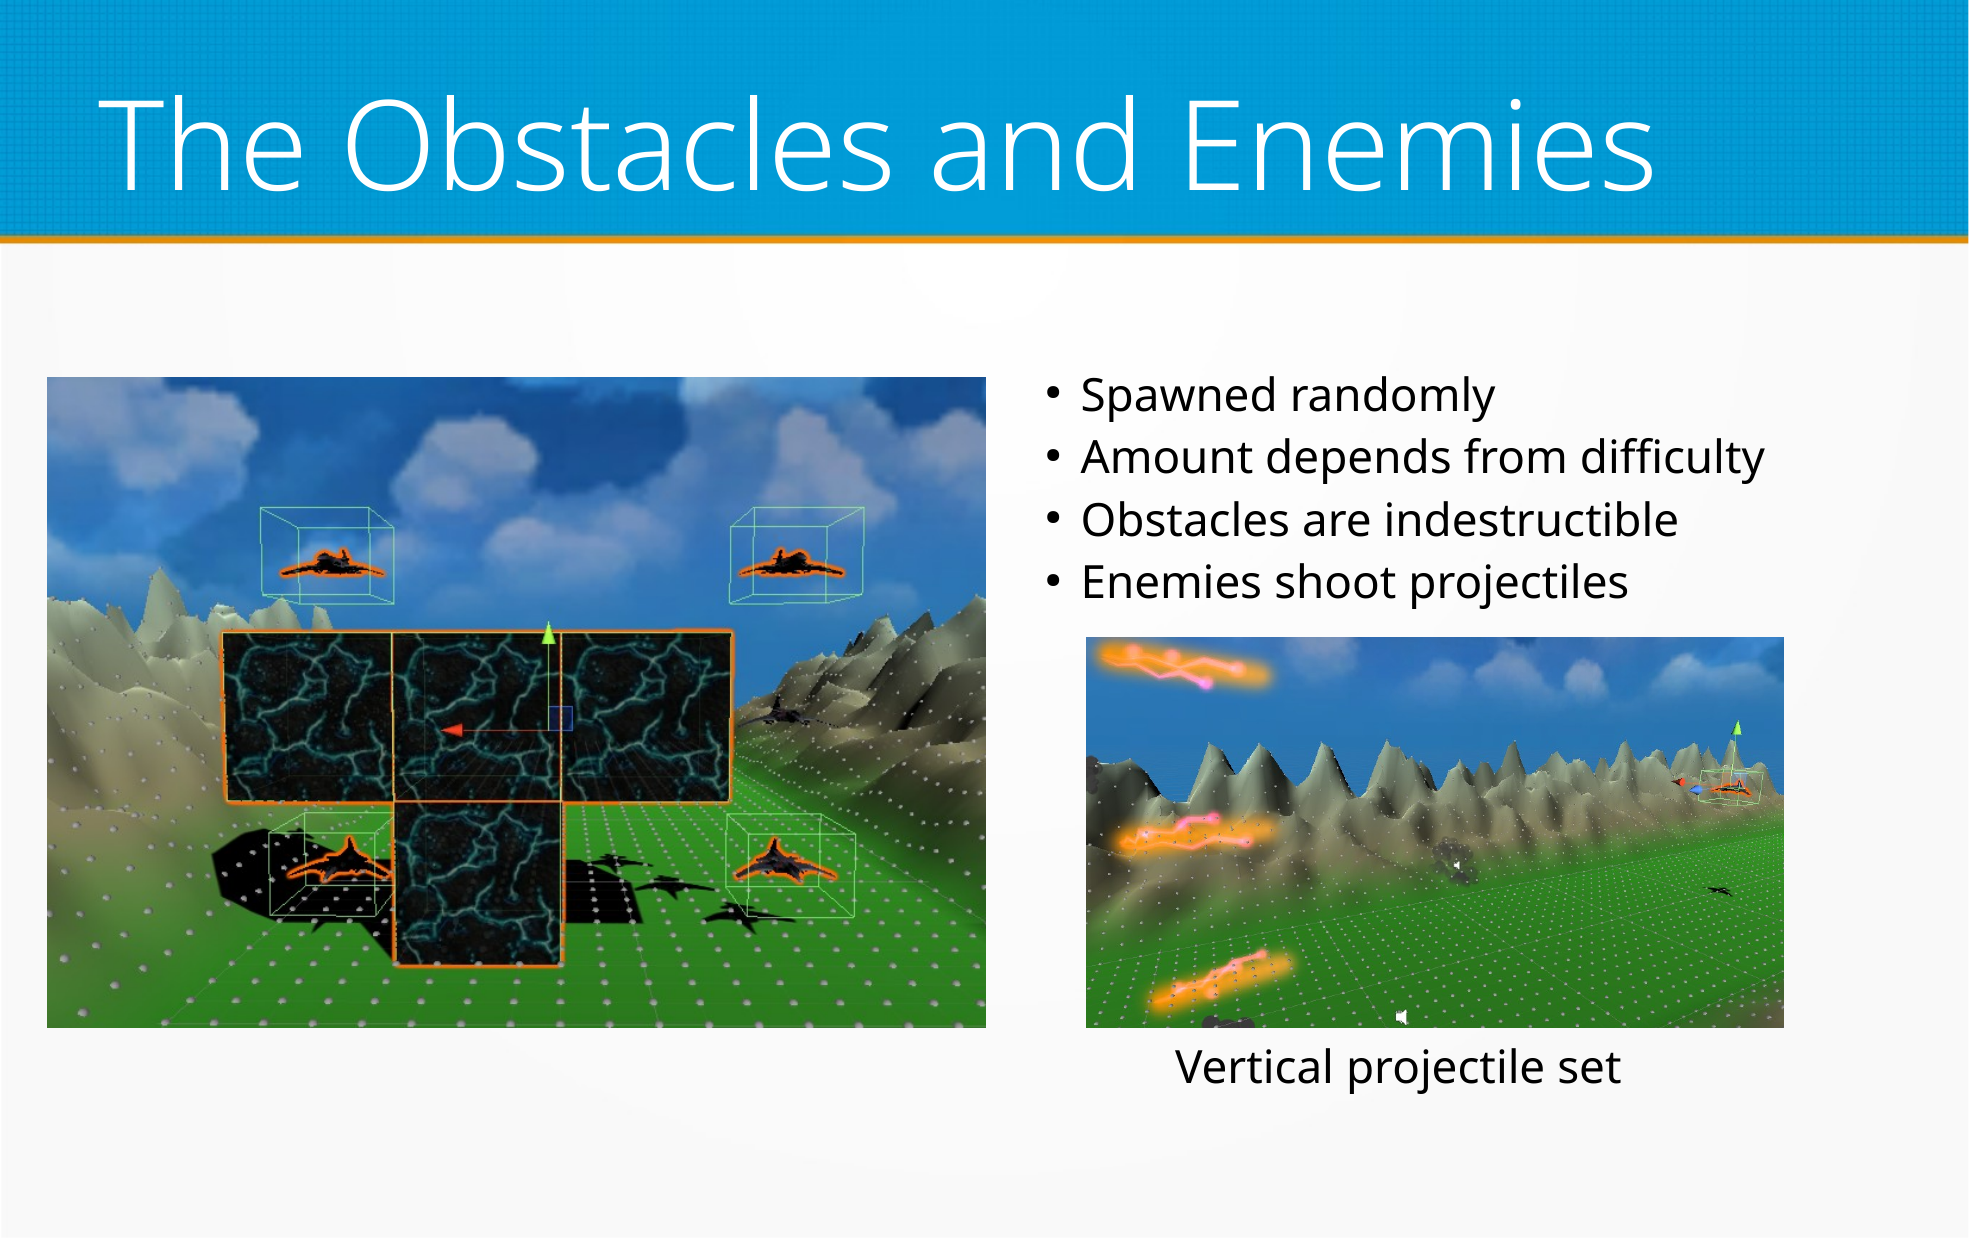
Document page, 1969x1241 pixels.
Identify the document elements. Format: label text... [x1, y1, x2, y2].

title The Obstacles and Enemies [98, 19, 1870, 227]
text_box Vertical projectile set [1169, 1033, 1796, 1099]
picture [0, 233, 1969, 1241]
text_box Spawned randomly Amount depends from difficulty Obstacles are indestructible Enemies shoot projectiles [1039, 374, 1855, 600]
